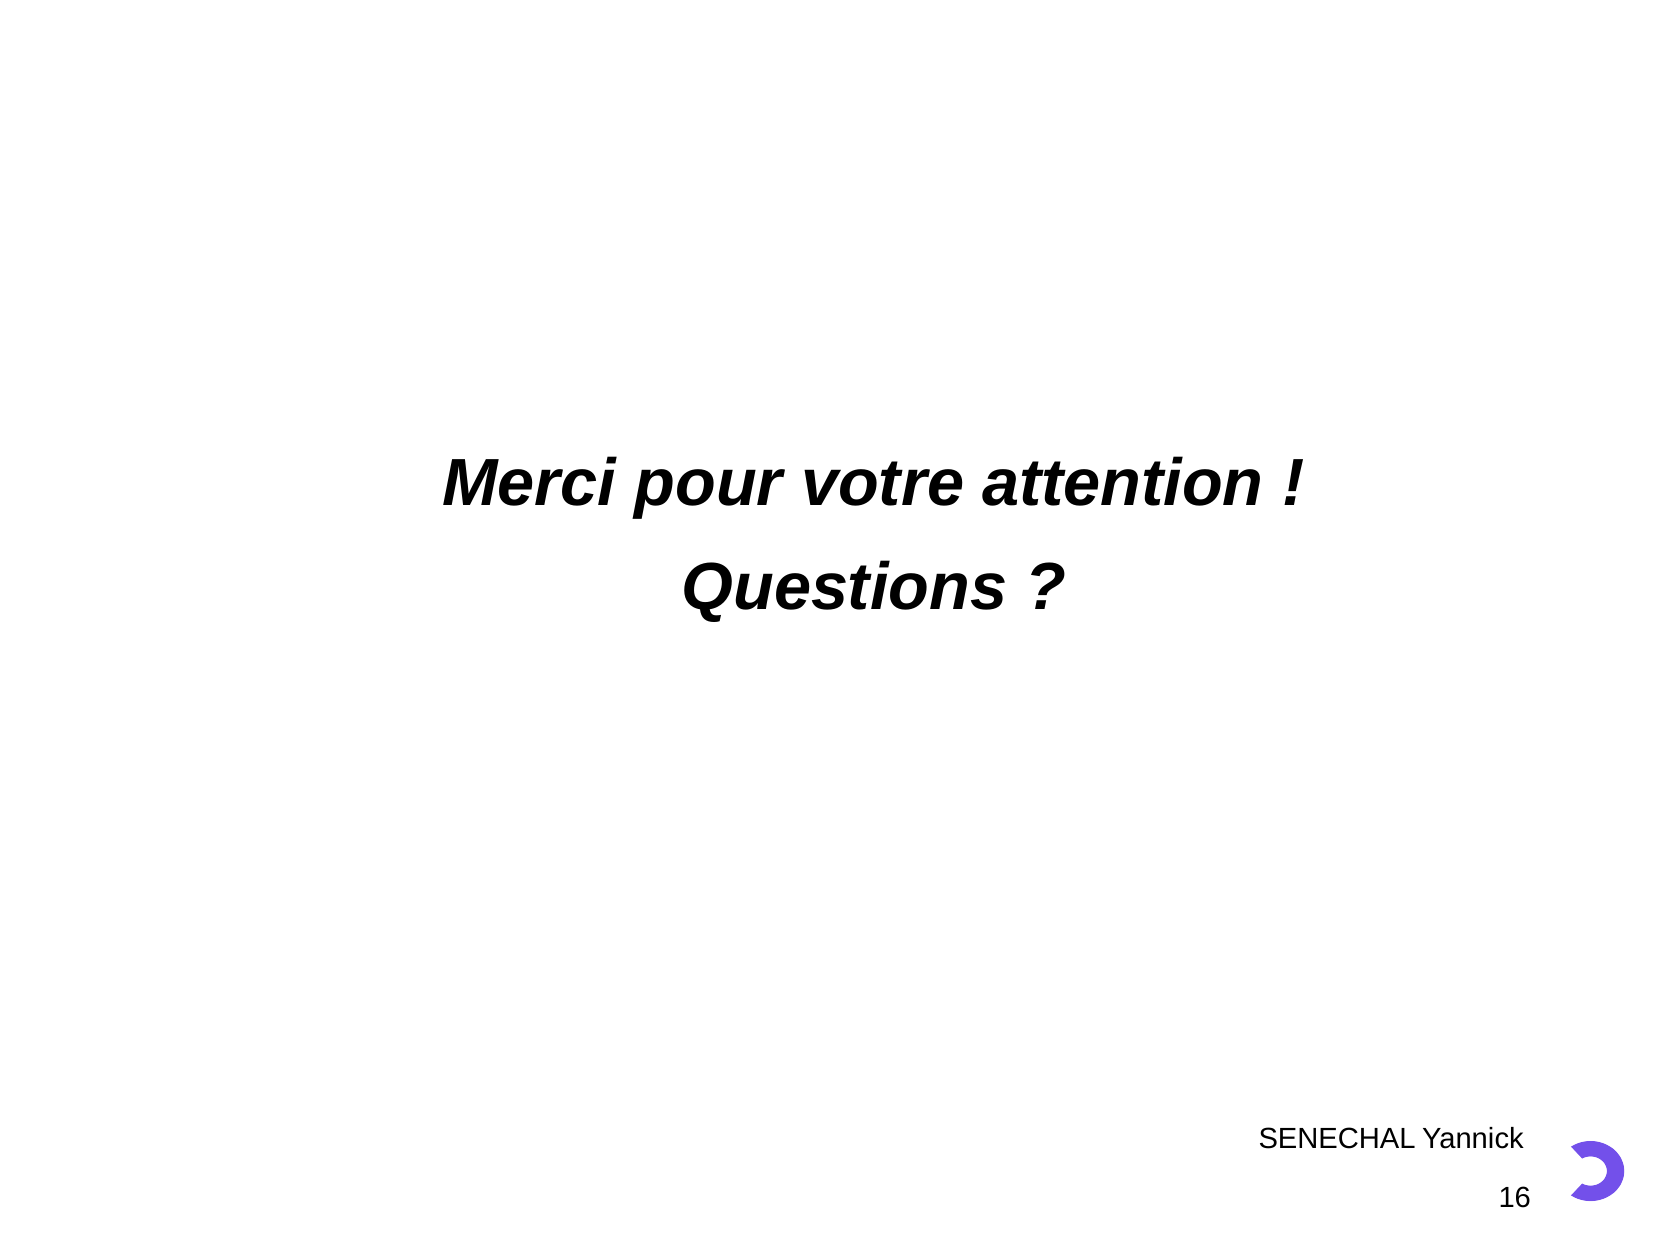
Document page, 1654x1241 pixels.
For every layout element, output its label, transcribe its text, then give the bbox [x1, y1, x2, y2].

list Merci pour votre attention ! Questions ? [94, 236, 1583, 1055]
picture [1539, 1125, 1642, 1217]
